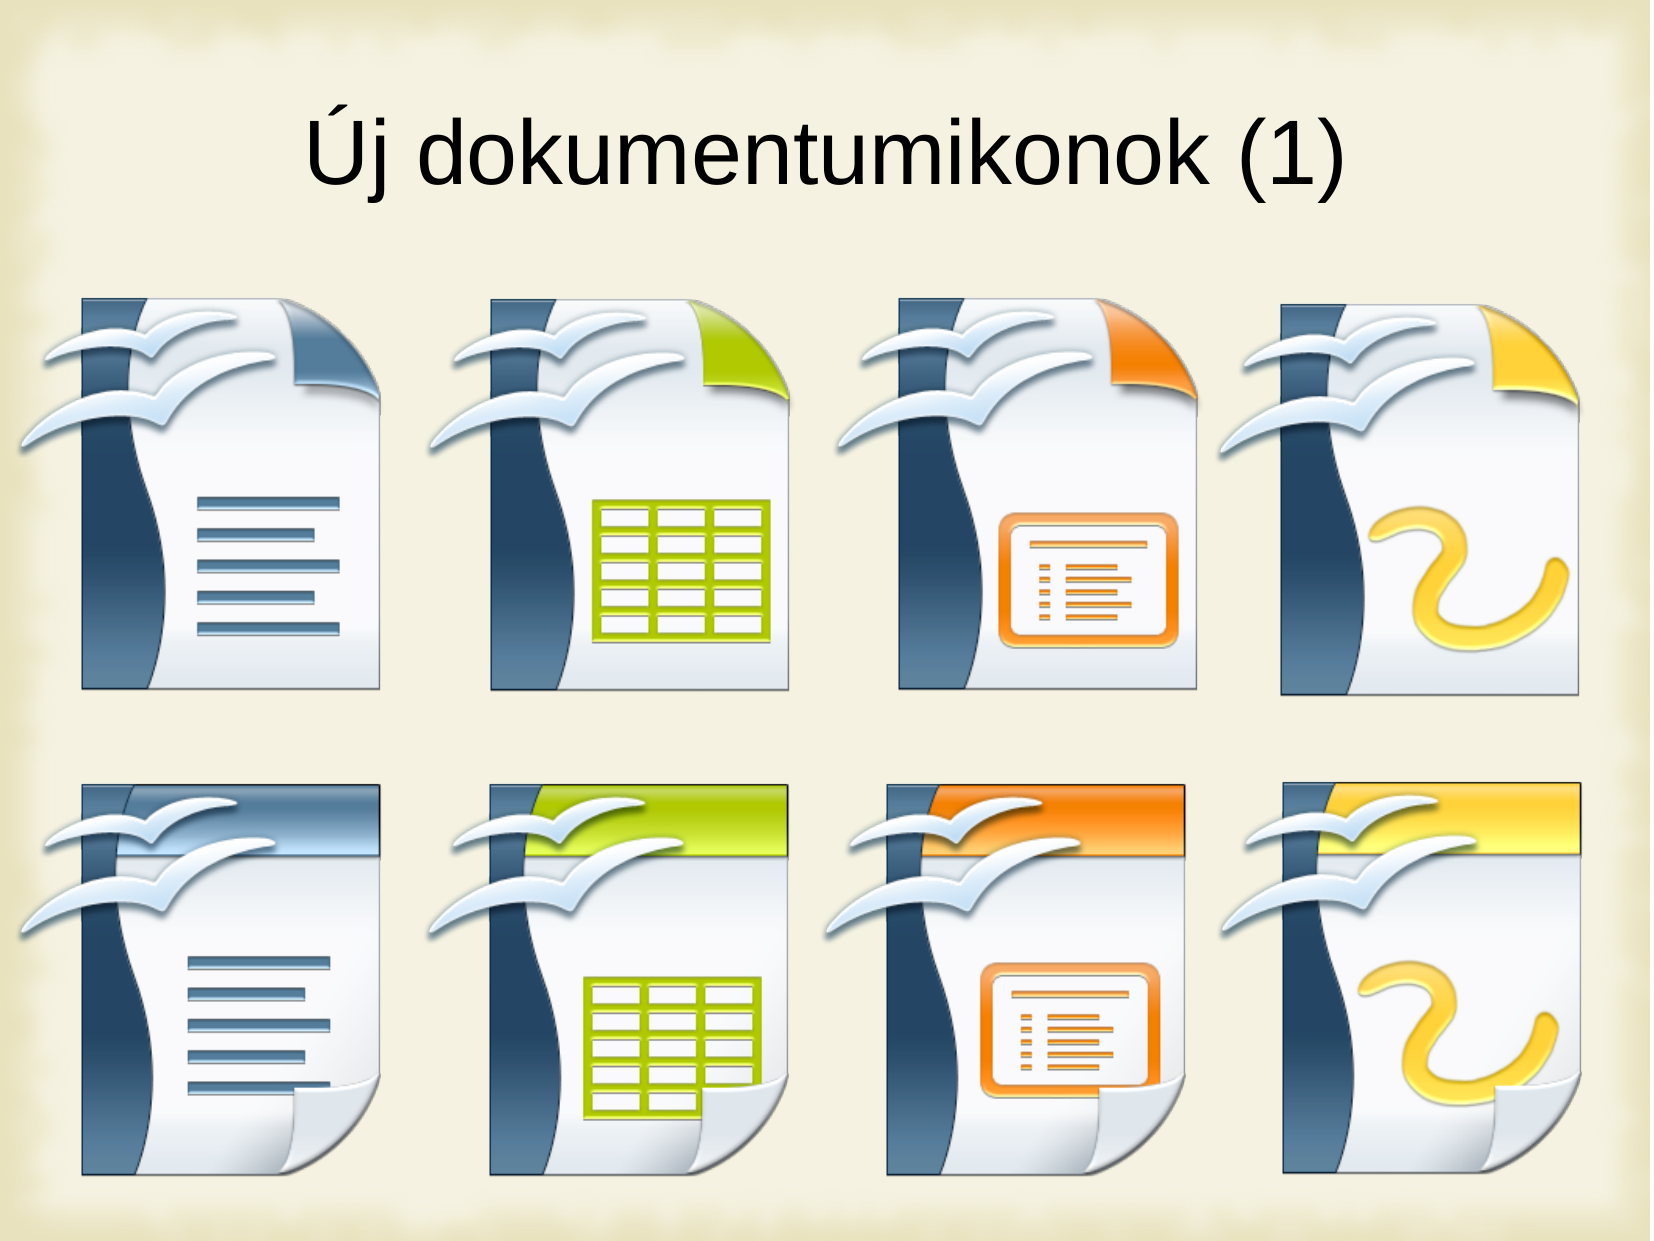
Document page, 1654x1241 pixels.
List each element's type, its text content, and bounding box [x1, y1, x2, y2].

picture [0, 0, 1651, 1241]
title Új dokumentumikonok (1) [82, 49, 1571, 257]
